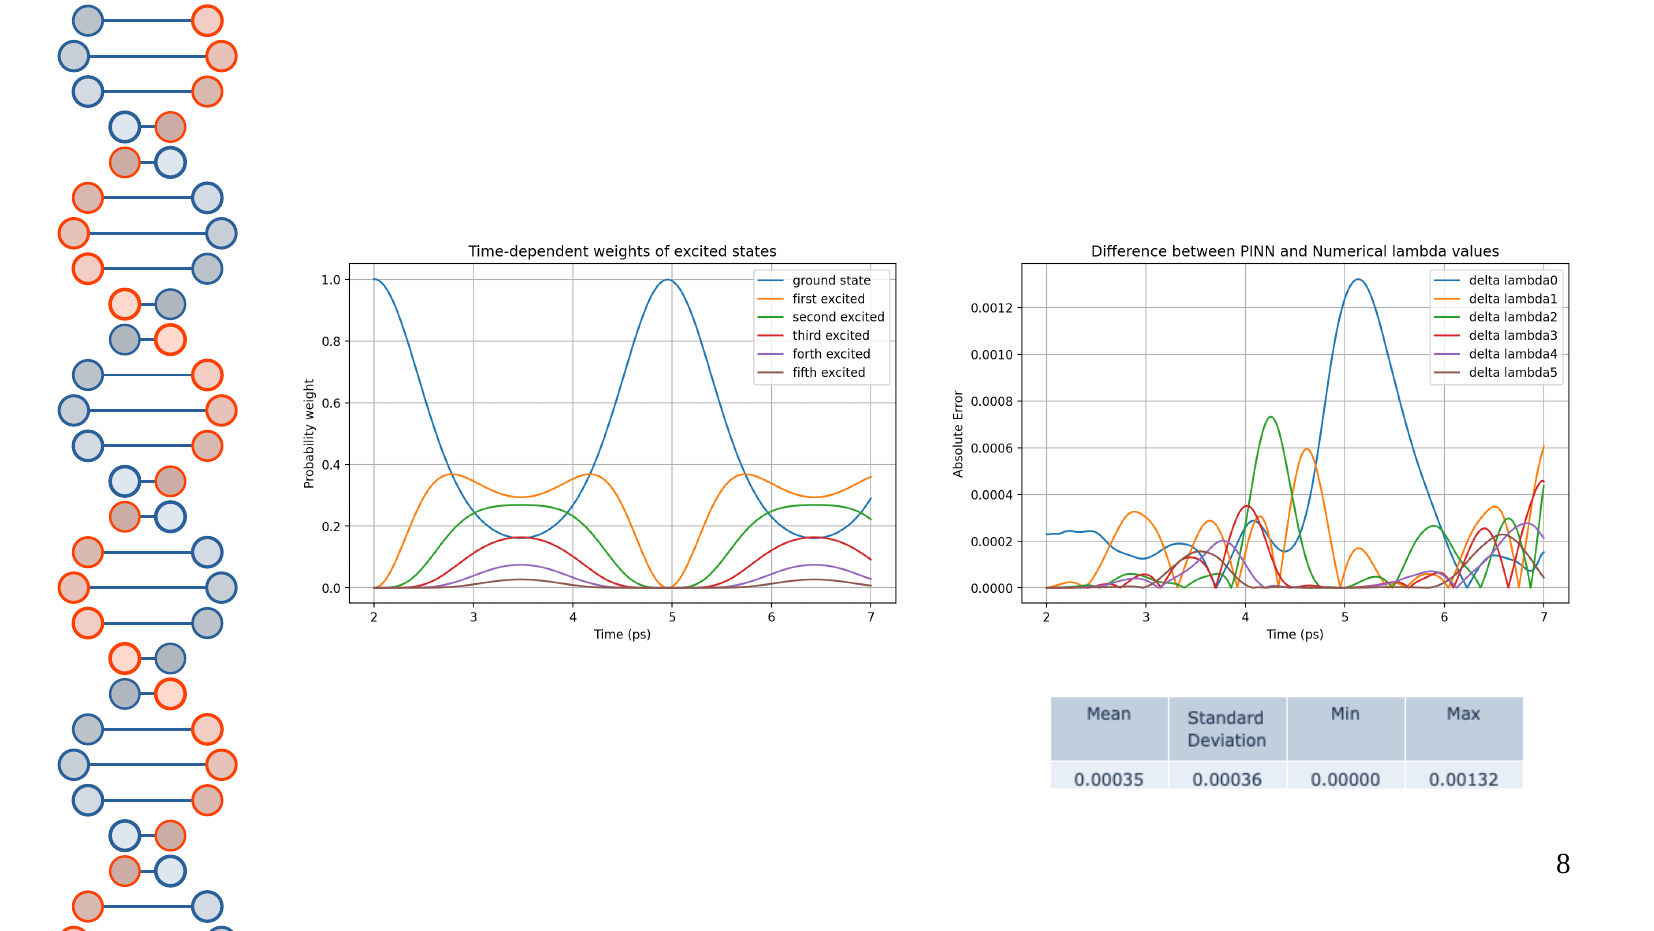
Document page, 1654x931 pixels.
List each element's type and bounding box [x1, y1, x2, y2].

picture [1036, 682, 1544, 807]
picture [944, 236, 1577, 650]
picture [295, 236, 904, 650]
